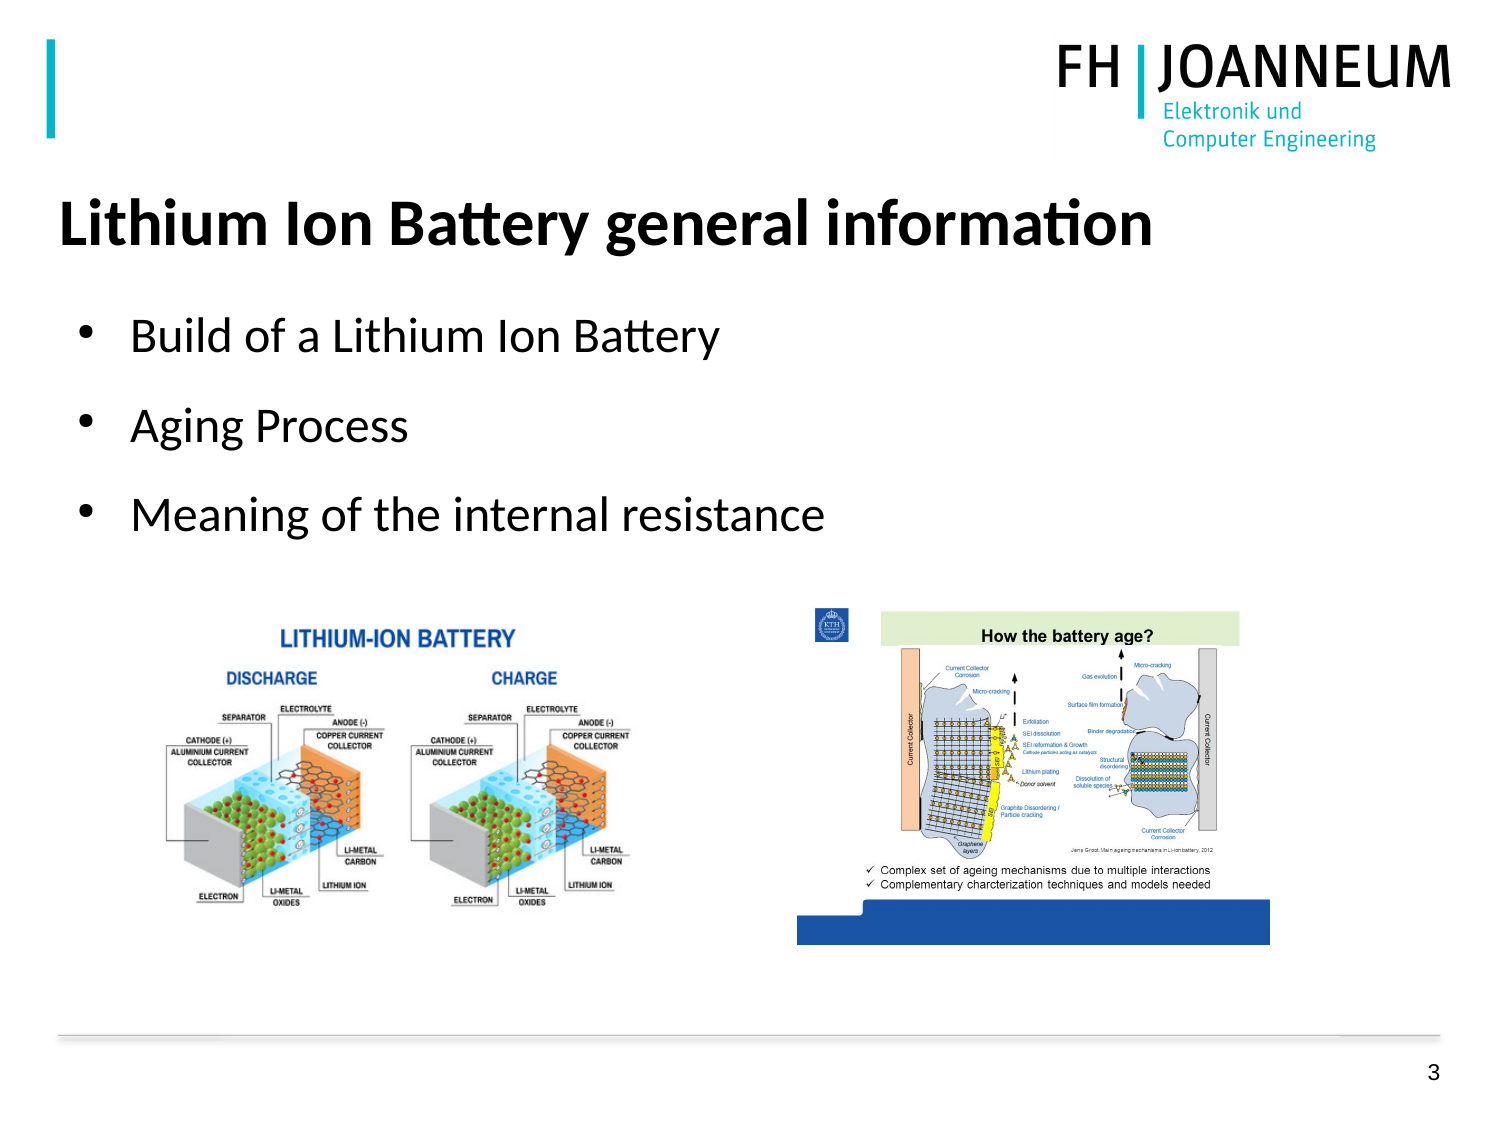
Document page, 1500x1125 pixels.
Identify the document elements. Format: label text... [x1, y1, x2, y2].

title Lithium Ion Battery general information [44, 178, 1456, 266]
picture [1053, 34, 1461, 162]
picture [797, 590, 1270, 945]
picture [52, 37, 57, 140]
picture [147, 610, 650, 945]
list Build of a Lithium Ion Battery Aging Process Meaning of the internal resistance [44, 295, 1456, 1000]
